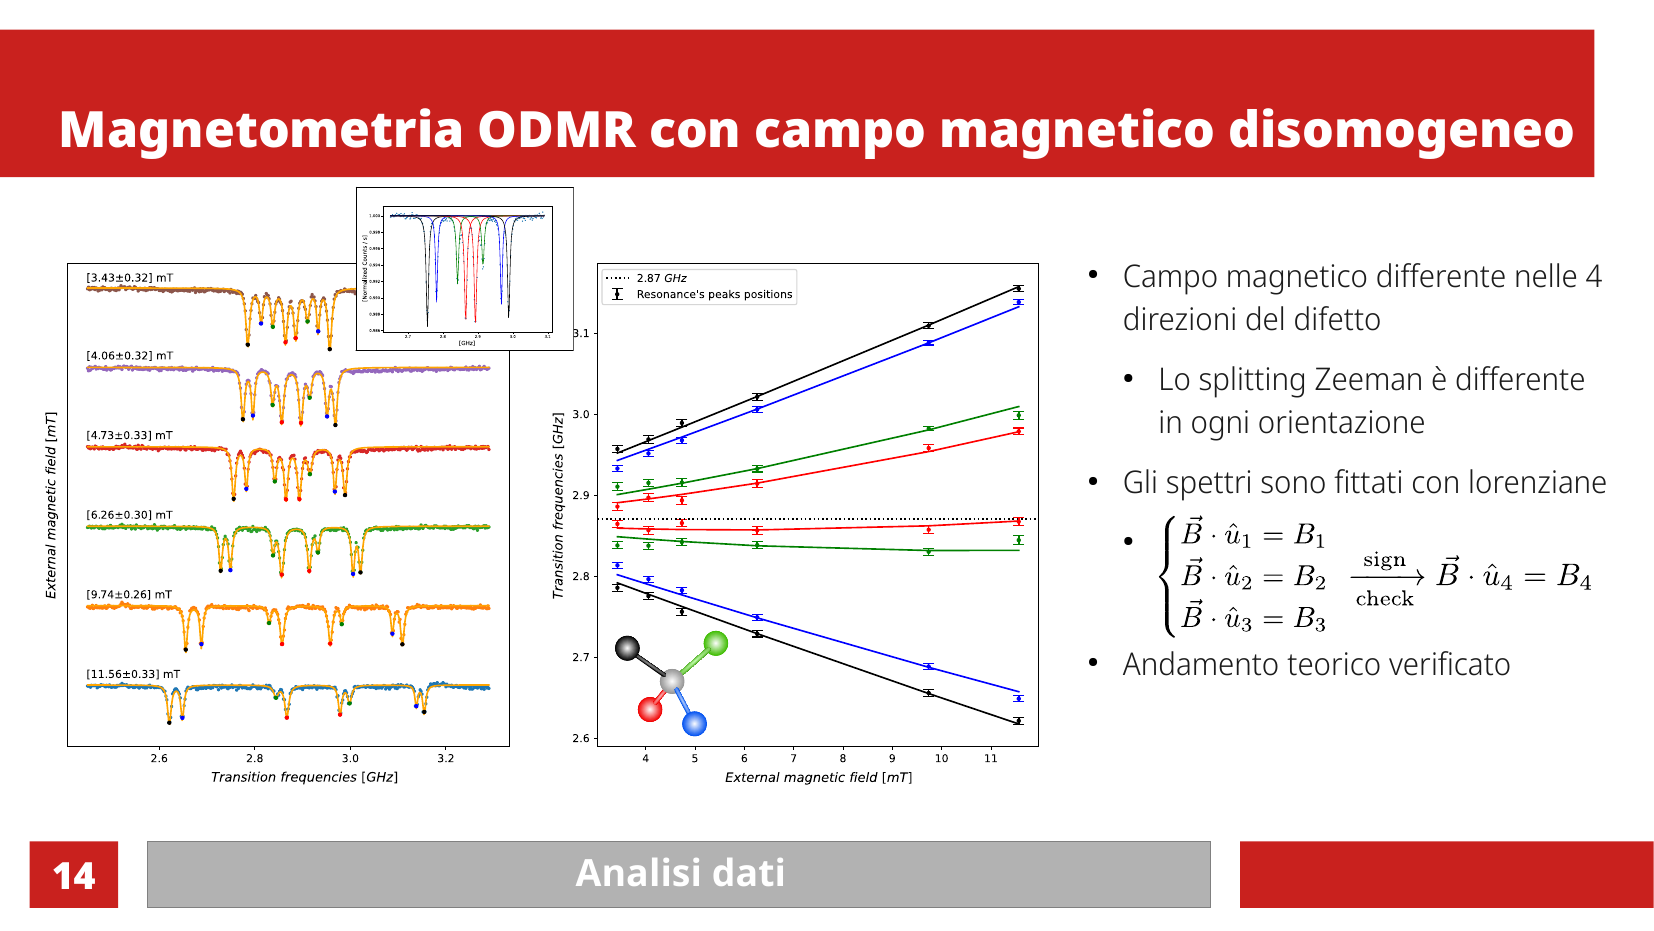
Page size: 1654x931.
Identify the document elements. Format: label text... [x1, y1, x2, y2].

text_box Analisi dati [155, 838, 1206, 905]
list Campo magnetico differente nelle 4 direzioni del difetto Lo splitting Zeeman è differente in ogni orientazione Gli spettri sono fittati con lorenziane Andamento teorico verificato [1165, 211, 1613, 788]
picture [0, 186, 1165, 816]
text_box [1349, 551, 1591, 606]
title Magnetometria ODMR con campo magnetico disomogeneo [59, 44, 1595, 163]
text_box [1165, 515, 1326, 638]
